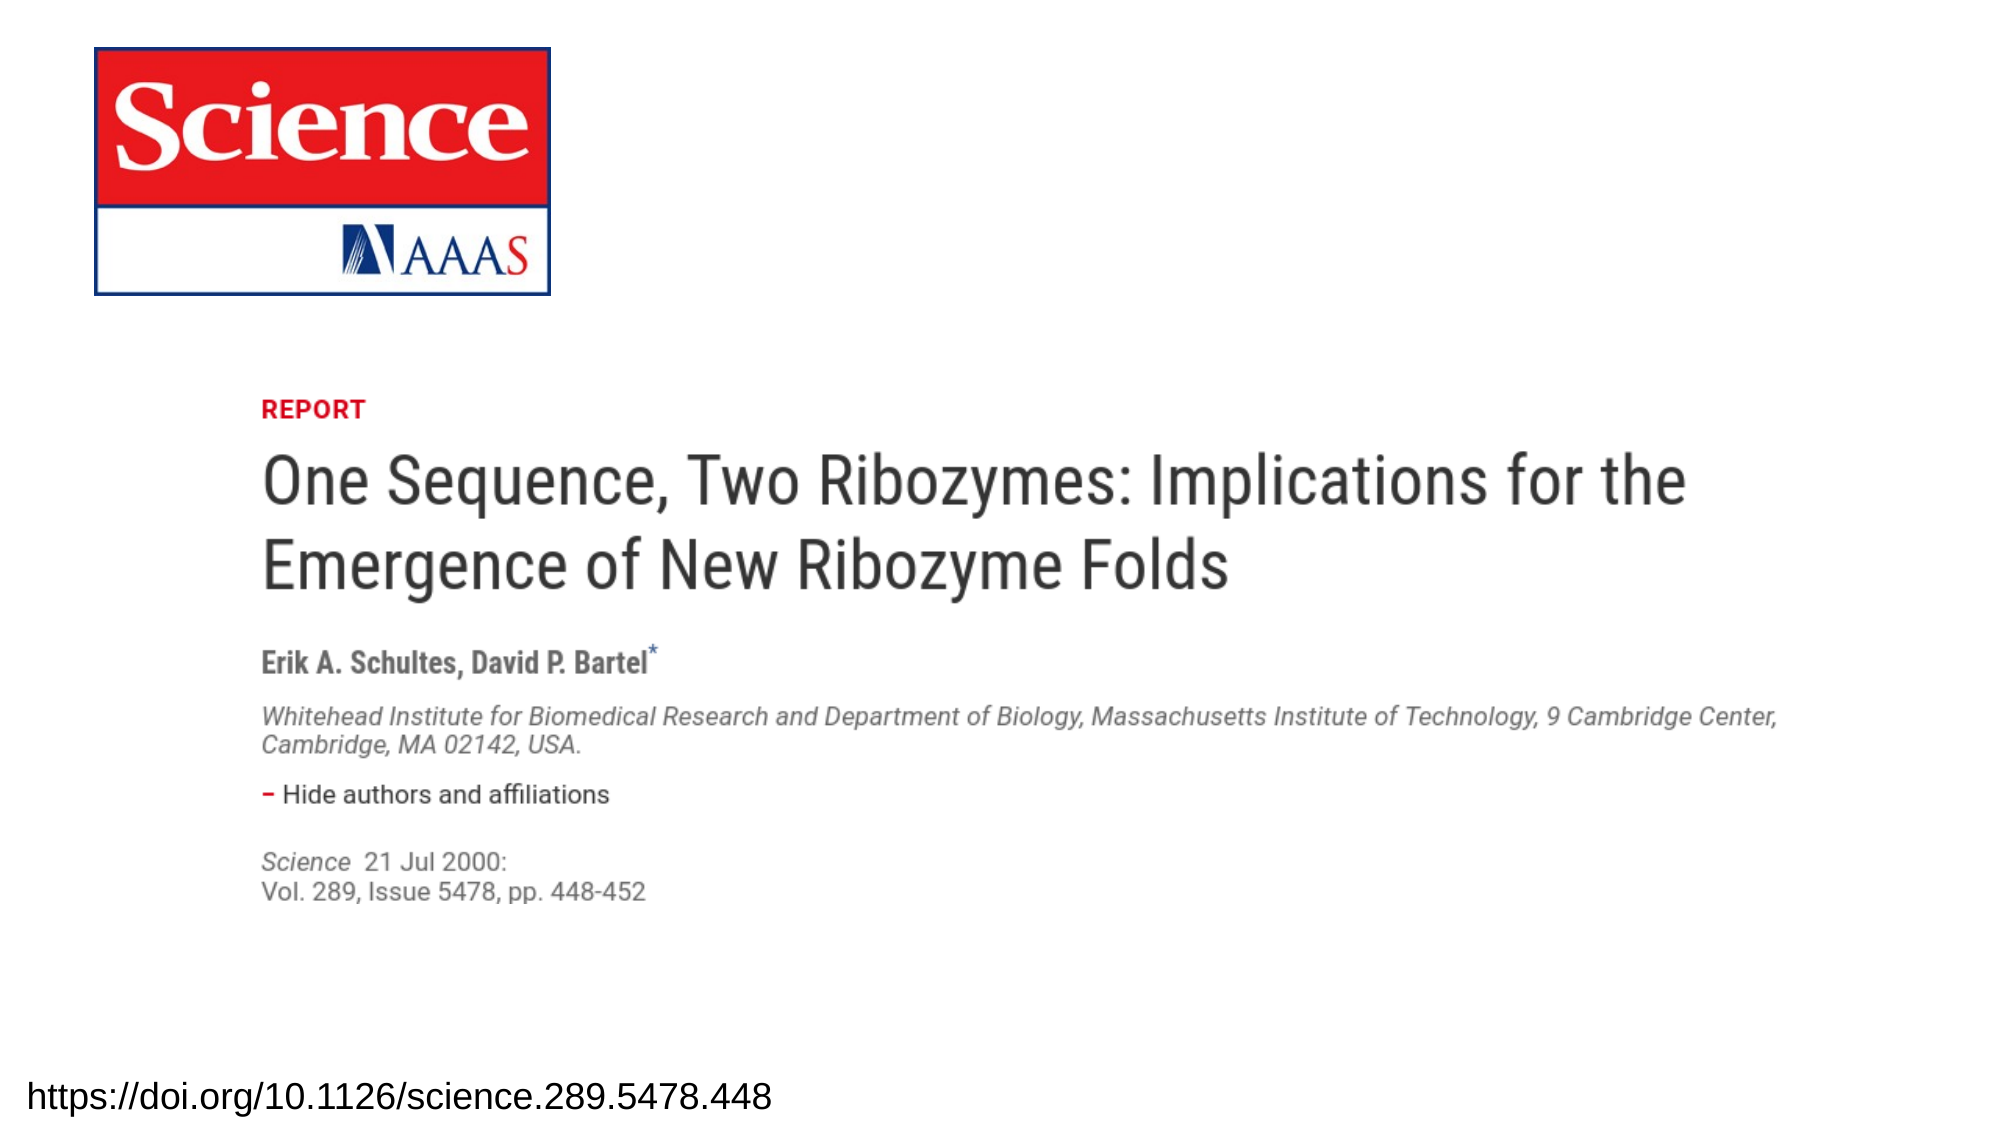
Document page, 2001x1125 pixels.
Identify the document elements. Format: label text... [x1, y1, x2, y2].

text_box https://doi.org/10.1126/science.289.5478.448 [11, 1068, 798, 1125]
picture [260, 389, 1784, 904]
picture [94, 47, 551, 296]
